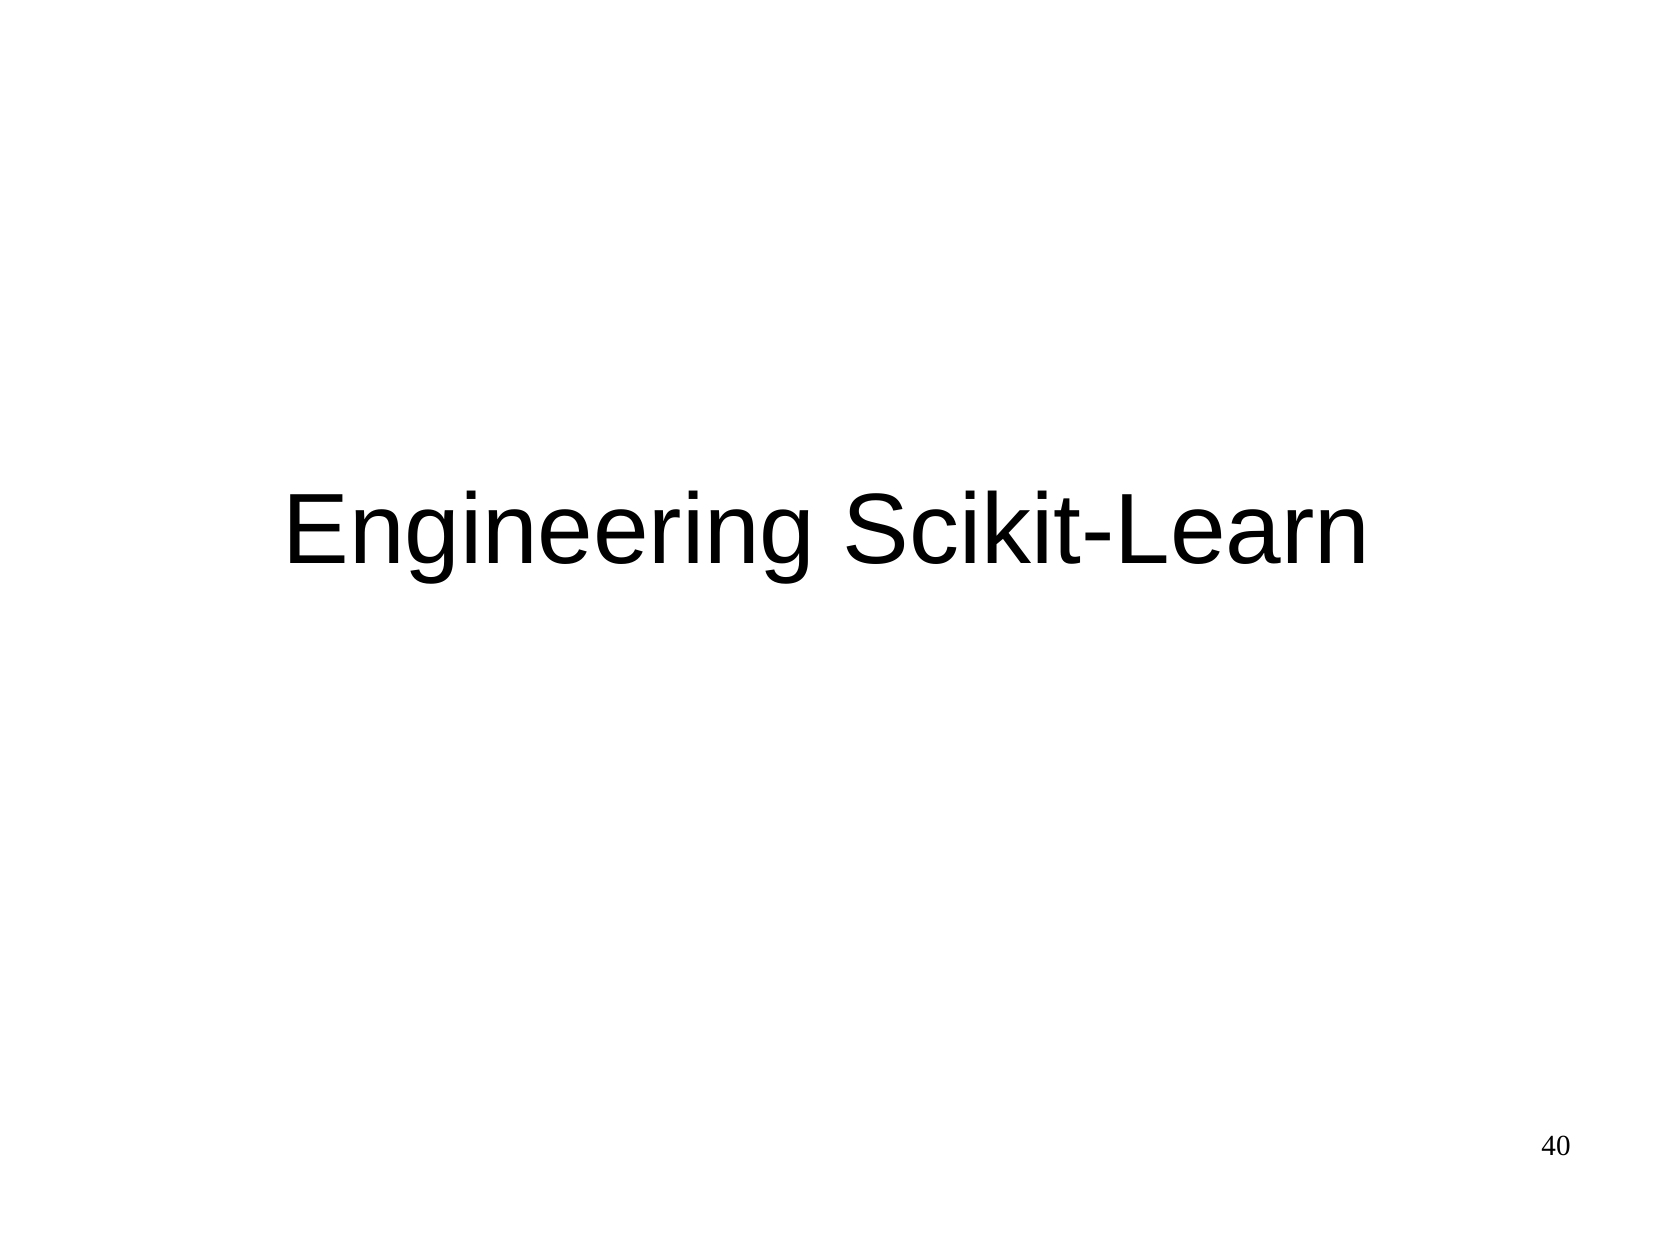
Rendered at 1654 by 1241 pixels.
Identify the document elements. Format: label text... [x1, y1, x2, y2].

subtitle Engineering Scikit-Learn [82, 49, 1571, 1010]
